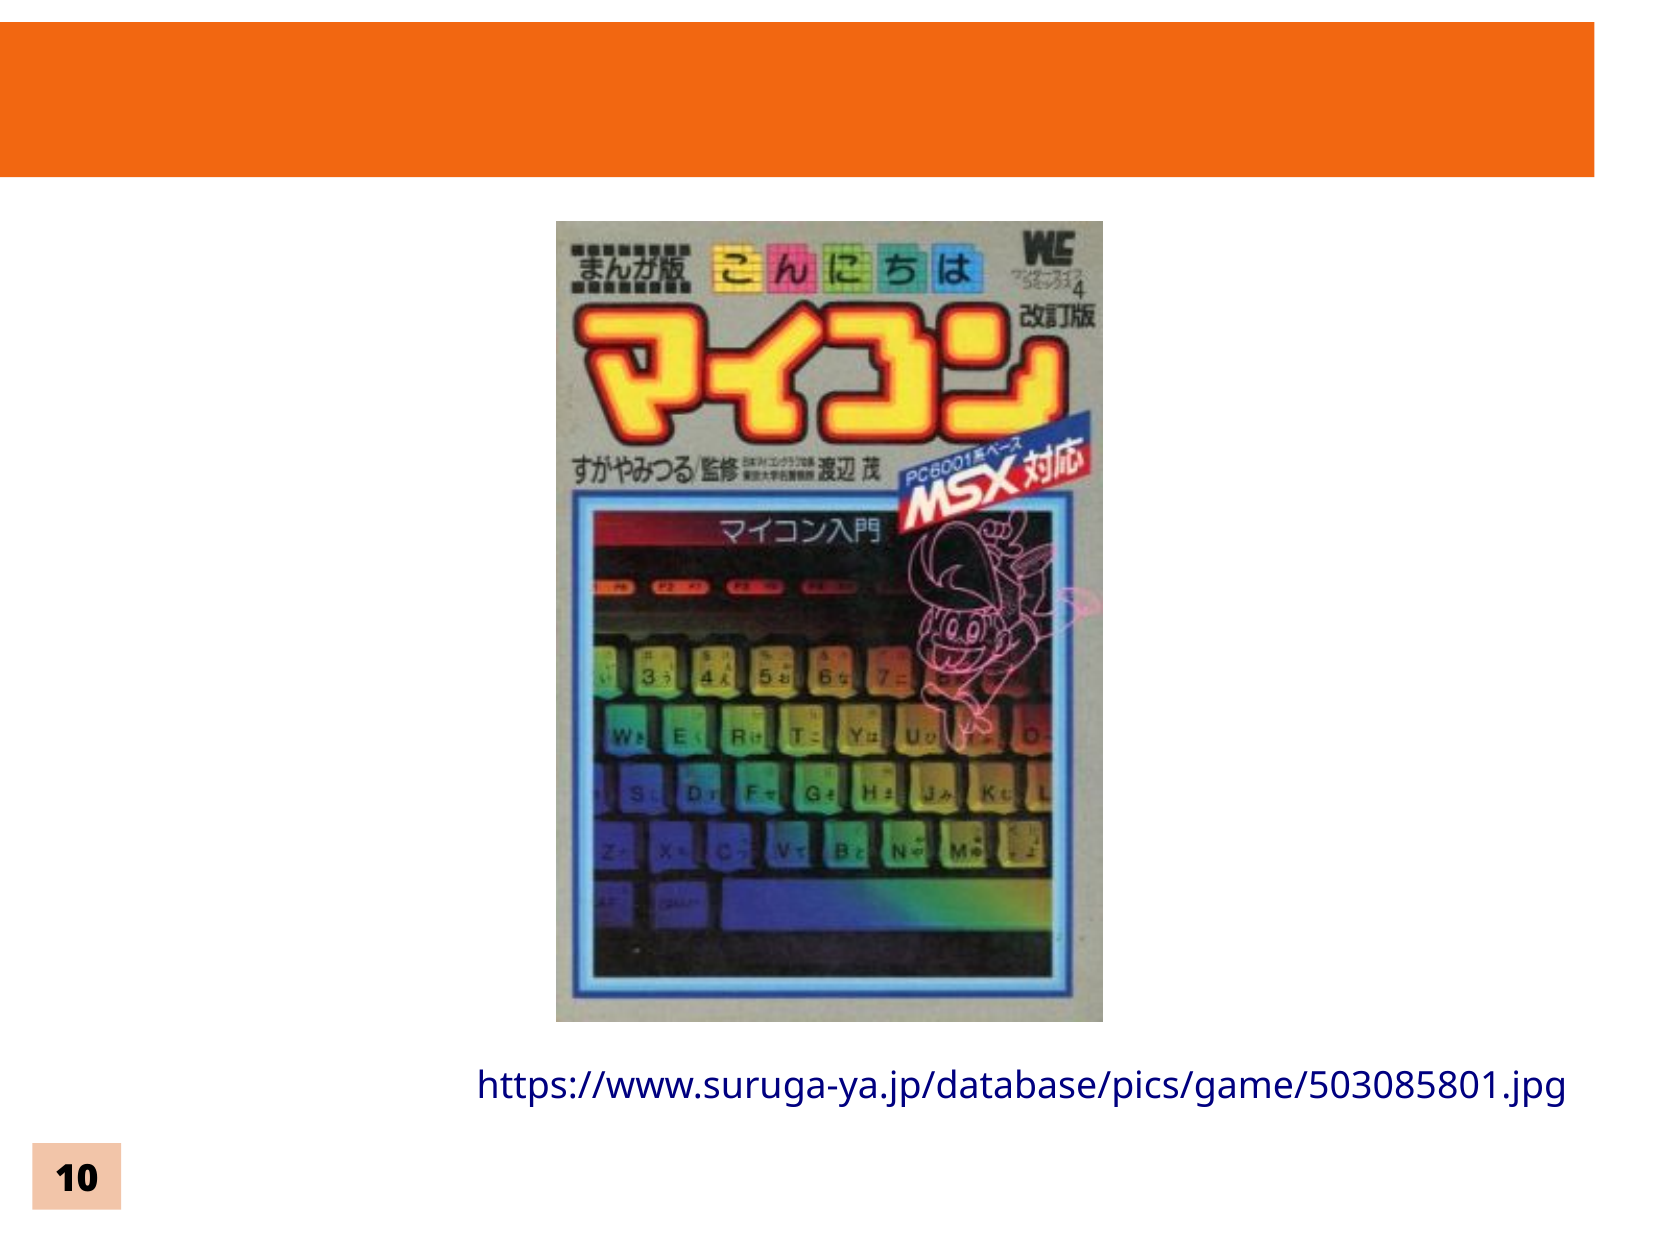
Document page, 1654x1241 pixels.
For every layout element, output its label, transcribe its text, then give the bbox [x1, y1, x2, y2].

picture [556, 221, 1103, 1022]
text_box https://www.suruga-ya.jp/database/pics/game/503085801.jpg [354, 1051, 1583, 1122]
